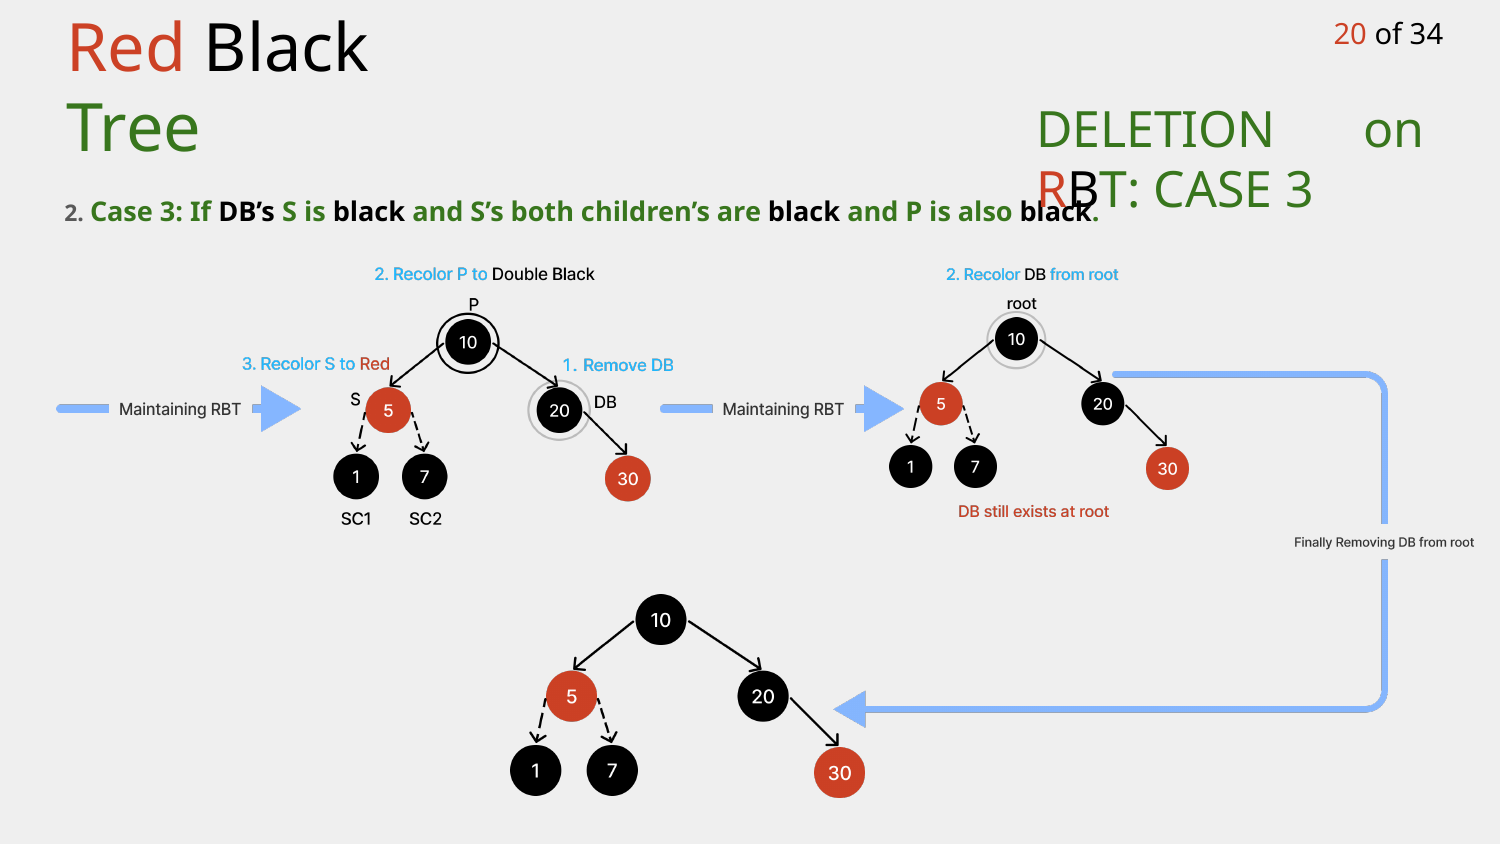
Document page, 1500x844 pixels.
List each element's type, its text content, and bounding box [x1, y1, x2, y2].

text_box 2. Case 3: If DB’s S is black and S’s both children’s are black and P is also black. [49, 179, 1468, 242]
title Red Black Tree [51, 93, 437, 179]
text_box 20 of 34 [1318, 0, 1500, 65]
text_box DELETION on RBT: CASE 3 [1021, 82, 1440, 233]
picture [56, 267, 1483, 798]
